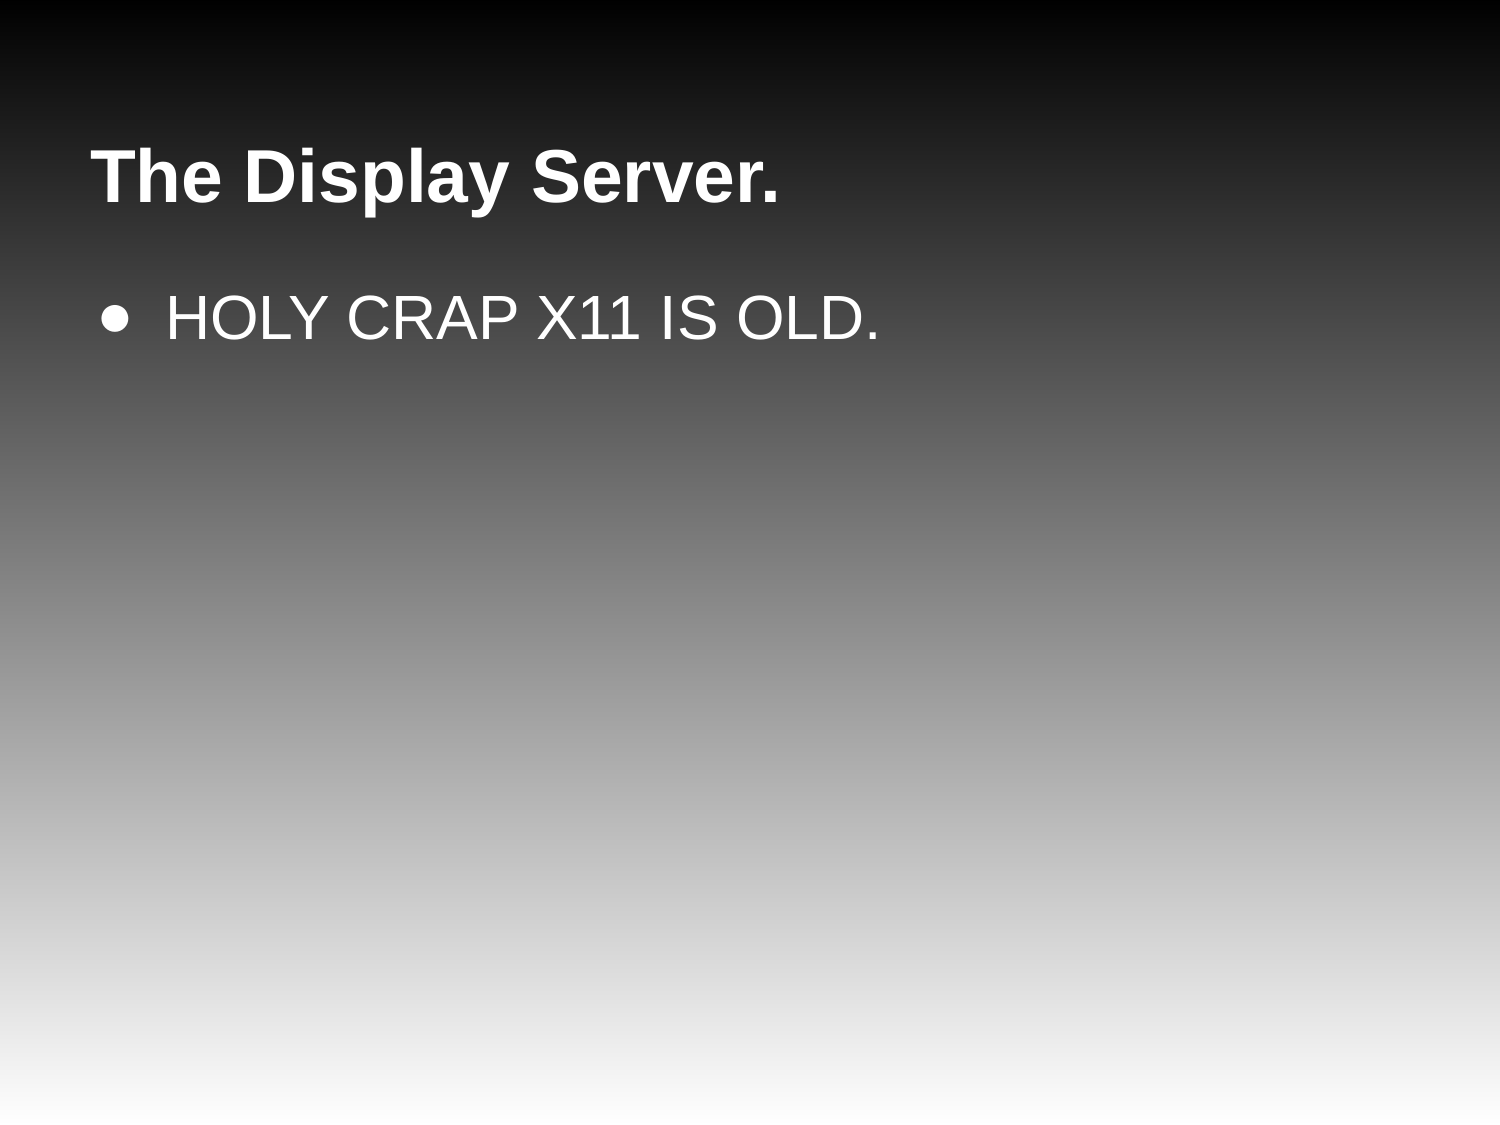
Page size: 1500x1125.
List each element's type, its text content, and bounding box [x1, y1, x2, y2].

title The Display Server. [75, 45, 1425, 233]
list HOLY CRAP X11 IS OLD. [75, 262, 1425, 1078]
